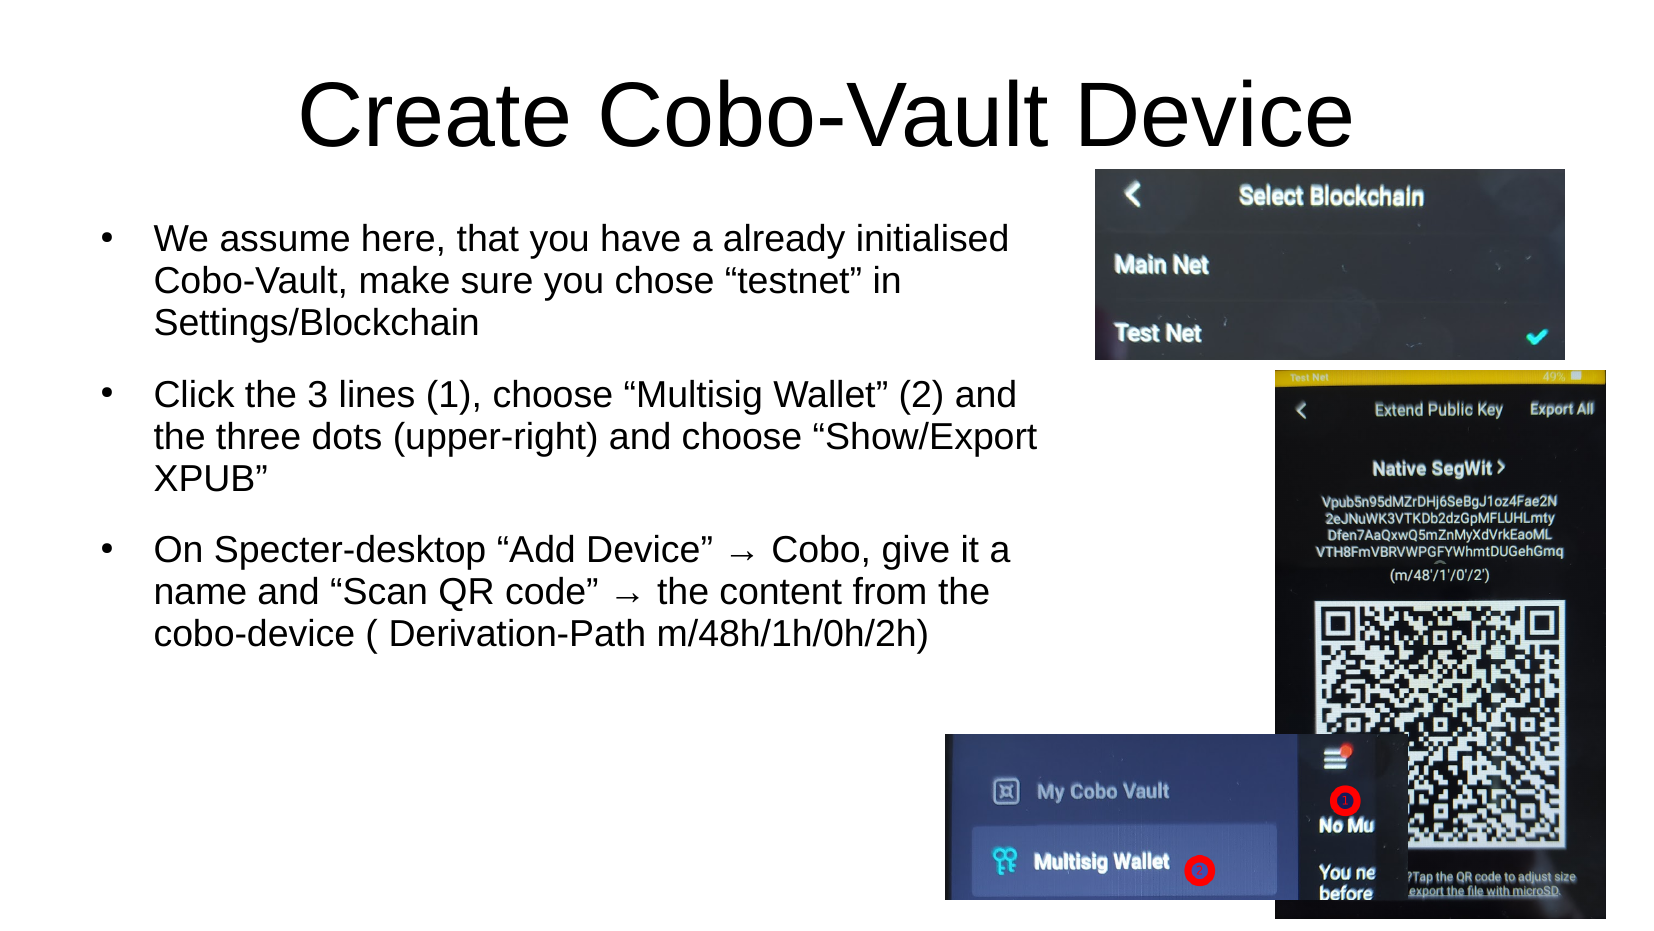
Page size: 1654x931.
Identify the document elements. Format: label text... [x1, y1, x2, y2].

list We assume here, that you have a already initialised Cobo-Vault, make sure you chose “testnet” in Settings/Blockchain Click the 3 lines (1), choose “Multisig Wallet” (2) and the three dots (upper-right) and choose “Show/Export XPUB” On Specter-desktop “Add Device” → Cobo, give it a name and “Scan QR code” → the content from the cobo-device ( Derivation-Path m/48h/1h/0h/2h) [82, 217, 1051, 841]
picture [1095, 169, 1565, 361]
picture [945, 370, 1606, 919]
title Create Cobo-Vault Device [82, 37, 1571, 193]
